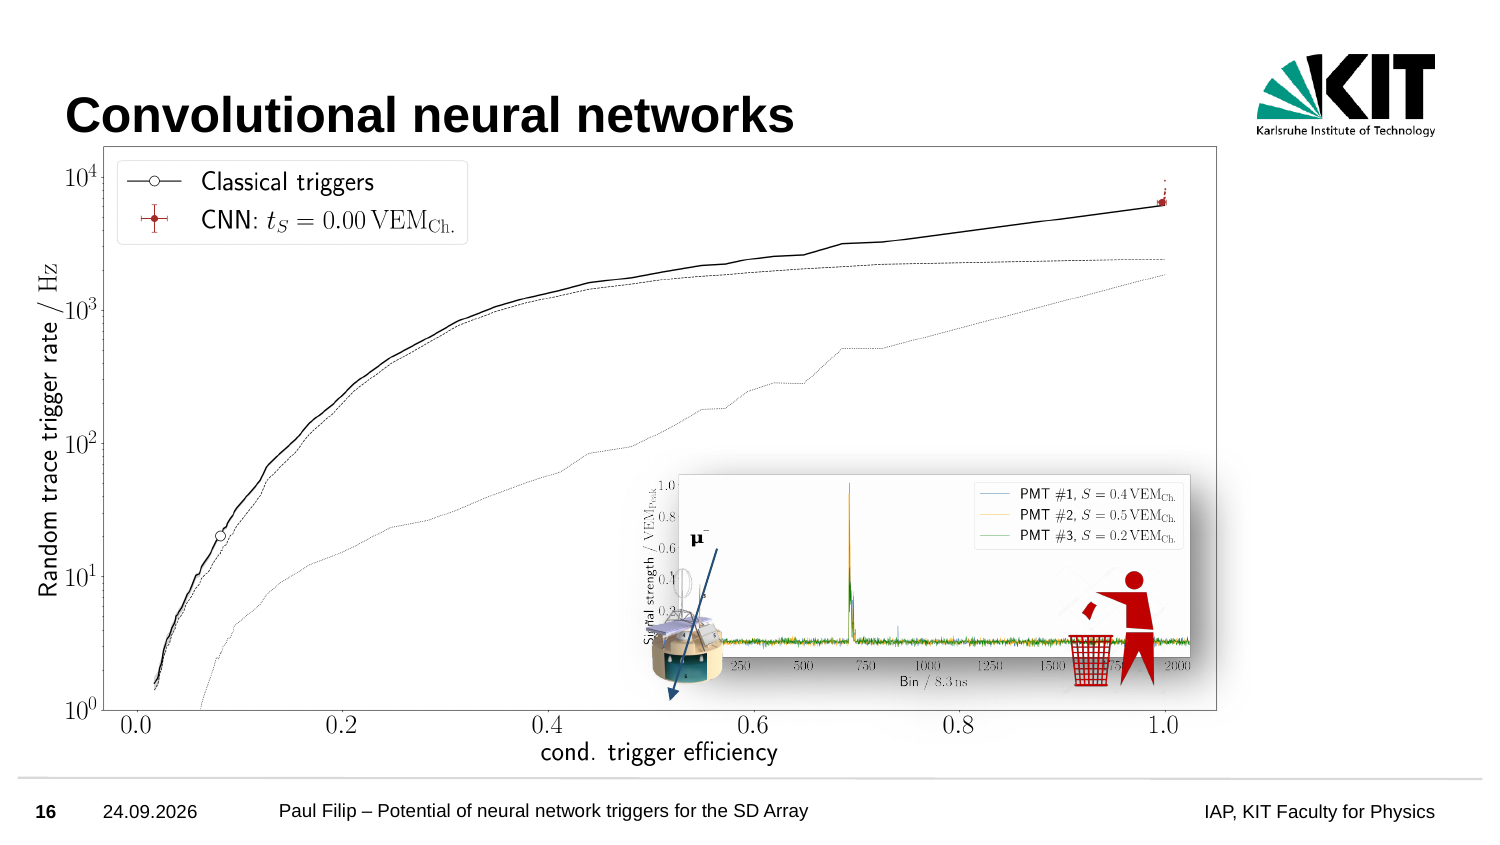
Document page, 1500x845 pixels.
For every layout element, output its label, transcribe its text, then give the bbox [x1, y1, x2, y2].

title Convolutional neural networks [64, 48, 1192, 142]
picture [32, 142, 1221, 770]
chart [689, 527, 710, 548]
picture [1257, 54, 1435, 137]
